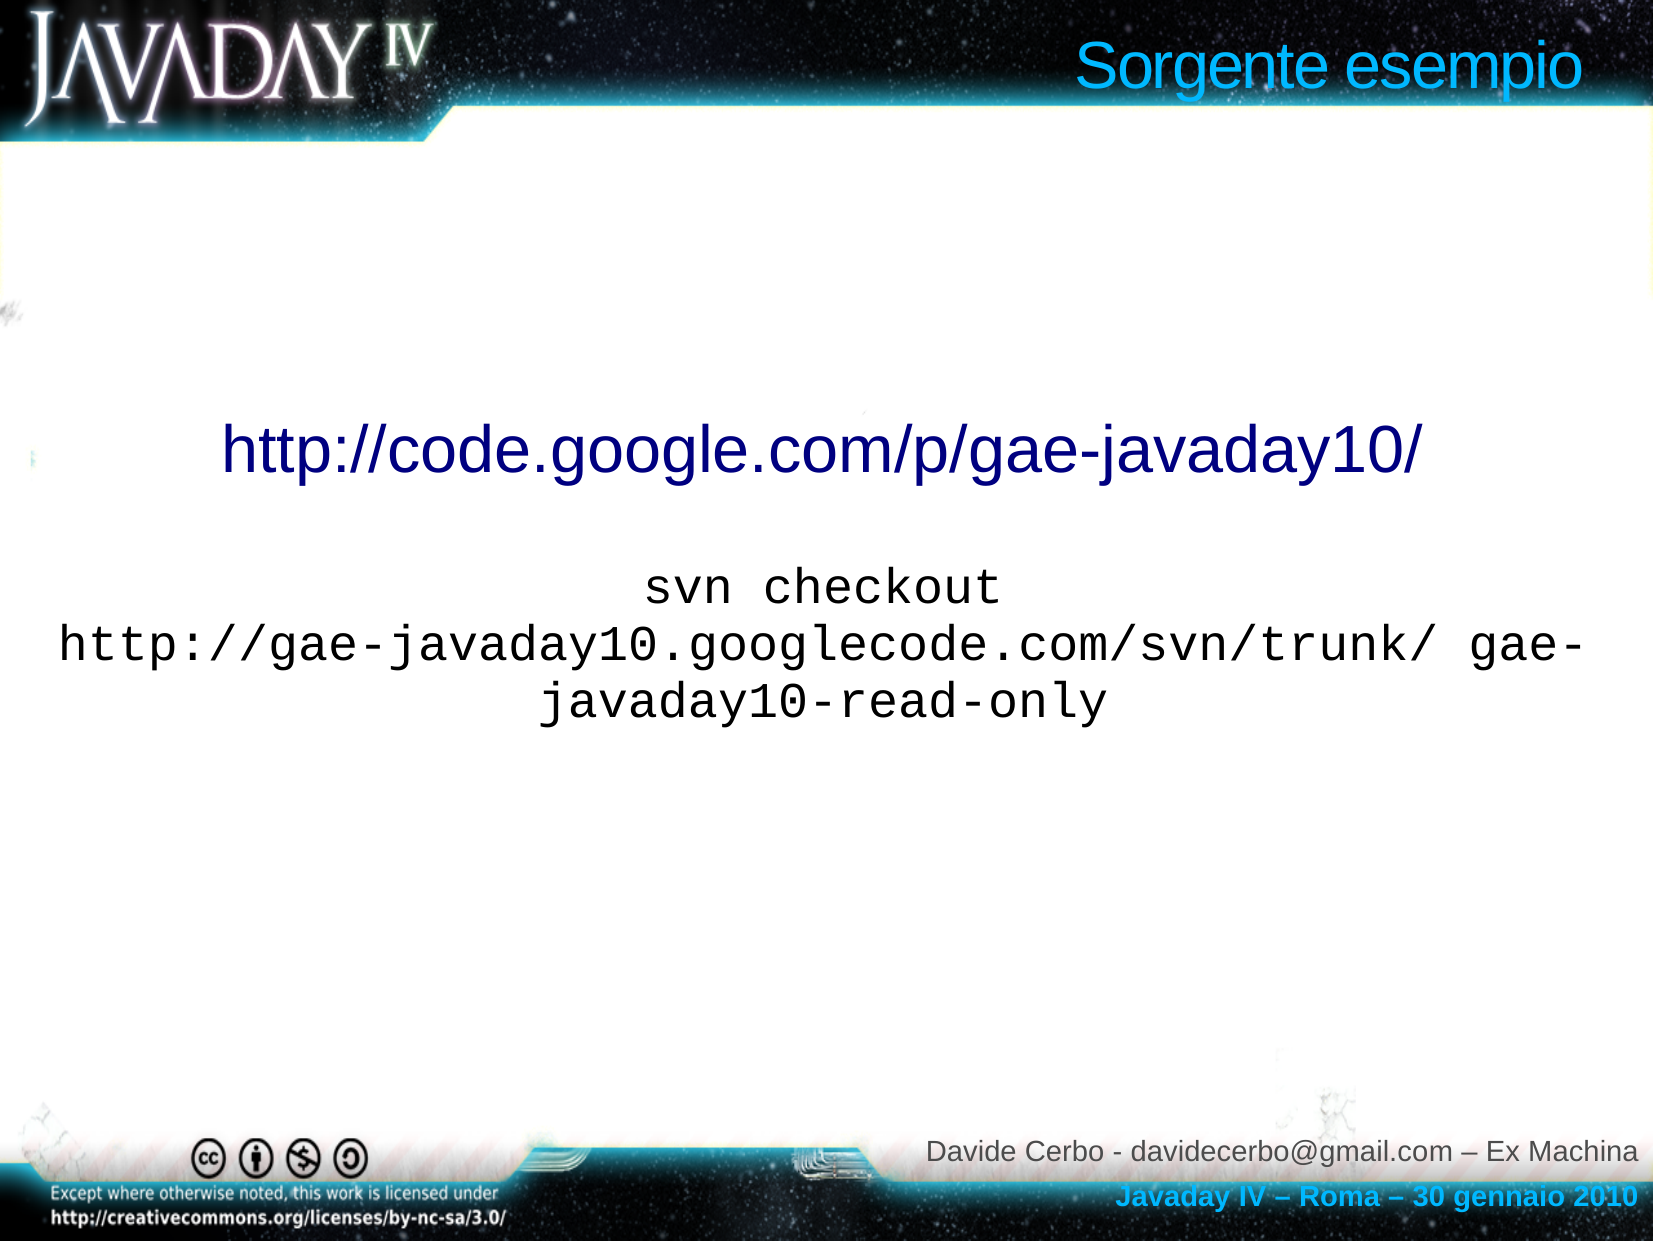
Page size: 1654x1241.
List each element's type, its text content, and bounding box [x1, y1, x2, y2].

subtitle http://code.google.com/p/gae-javaday10/ svn checkout http://gae-javaday10.googlecode.com/svn/trunk/ gae-javaday10-read-only [52, 200, 1594, 1020]
title Sorgente esempio [108, 0, 1585, 169]
picture [0, 0, 1653, 1241]
